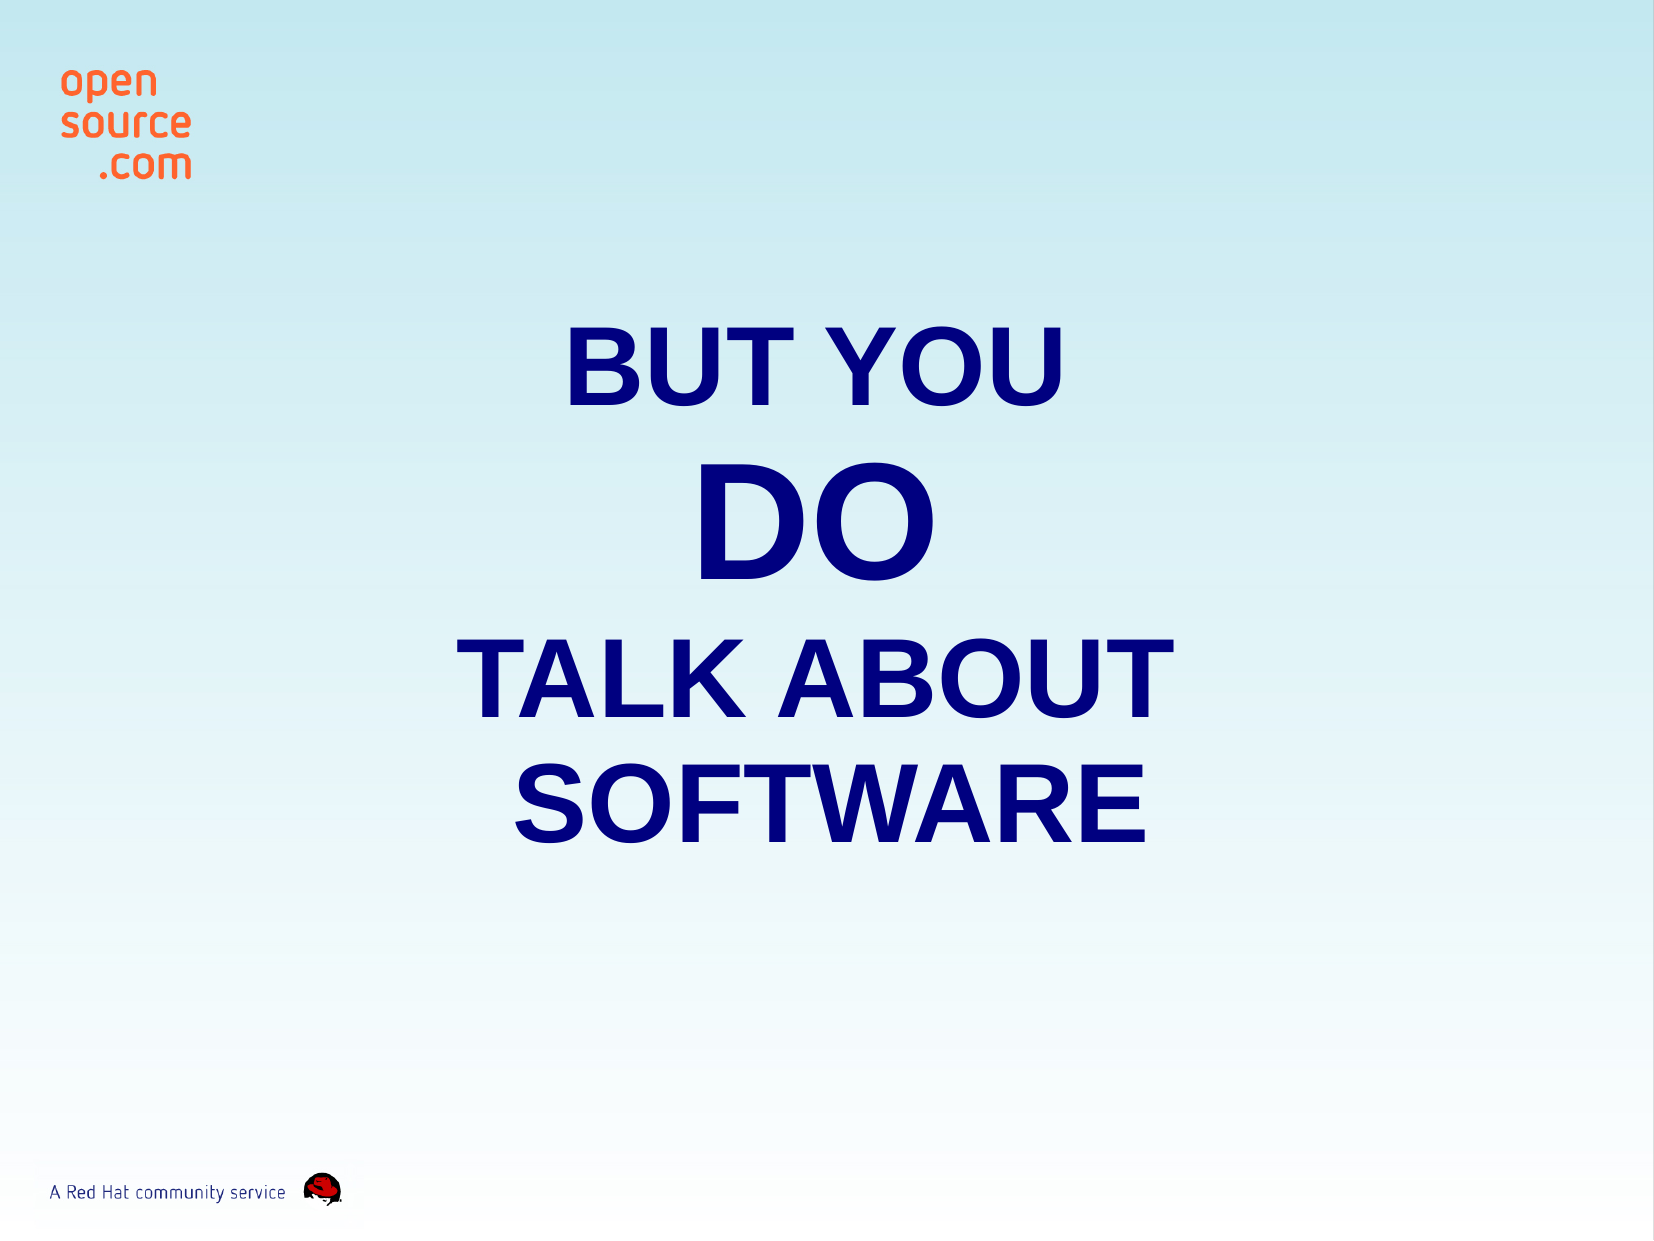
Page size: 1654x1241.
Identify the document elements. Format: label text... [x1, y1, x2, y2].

title BUT YOU DO TALK ABOUT SOFTWARE [87, 303, 1576, 867]
picture [0, 0, 1654, 1241]
